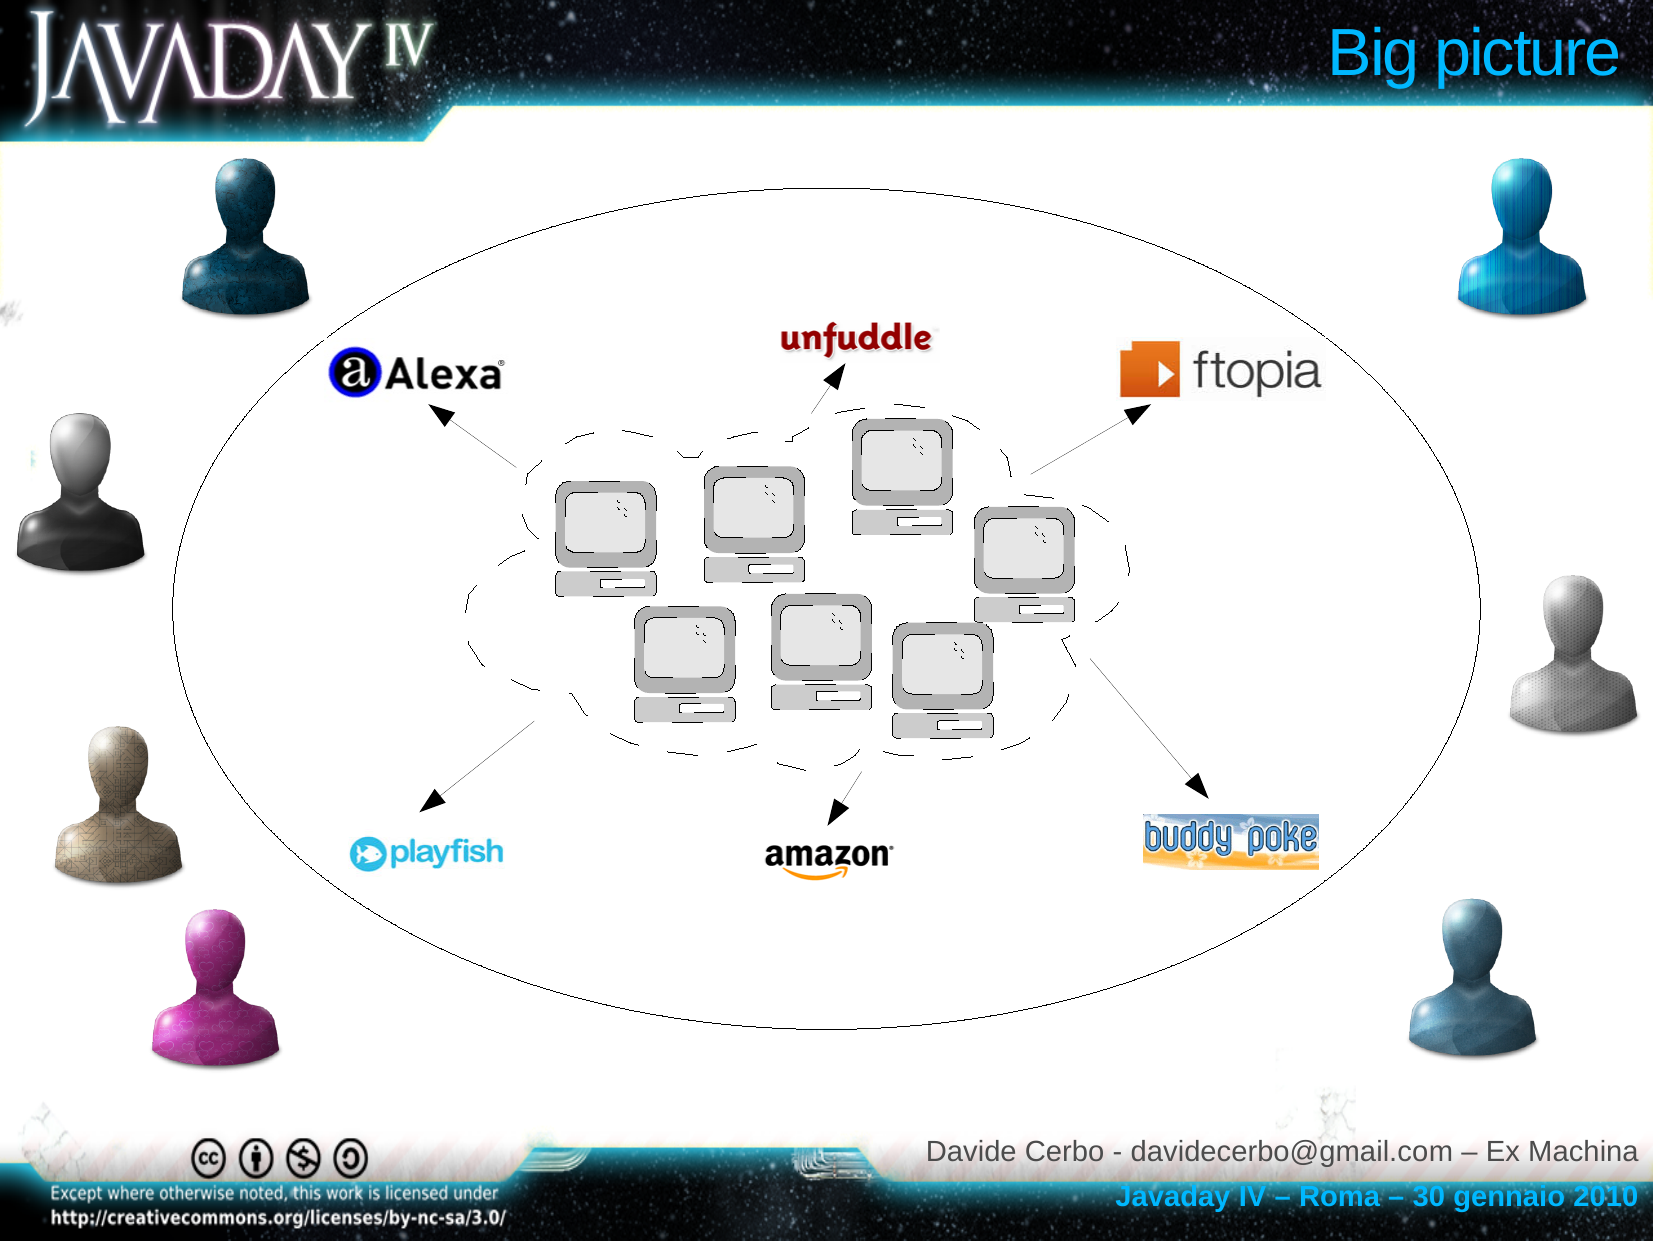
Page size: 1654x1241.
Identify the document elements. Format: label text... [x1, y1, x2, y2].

picture [0, 0, 1653, 1241]
title Big picture [134, 5, 1623, 100]
text_box [464, 404, 1130, 772]
